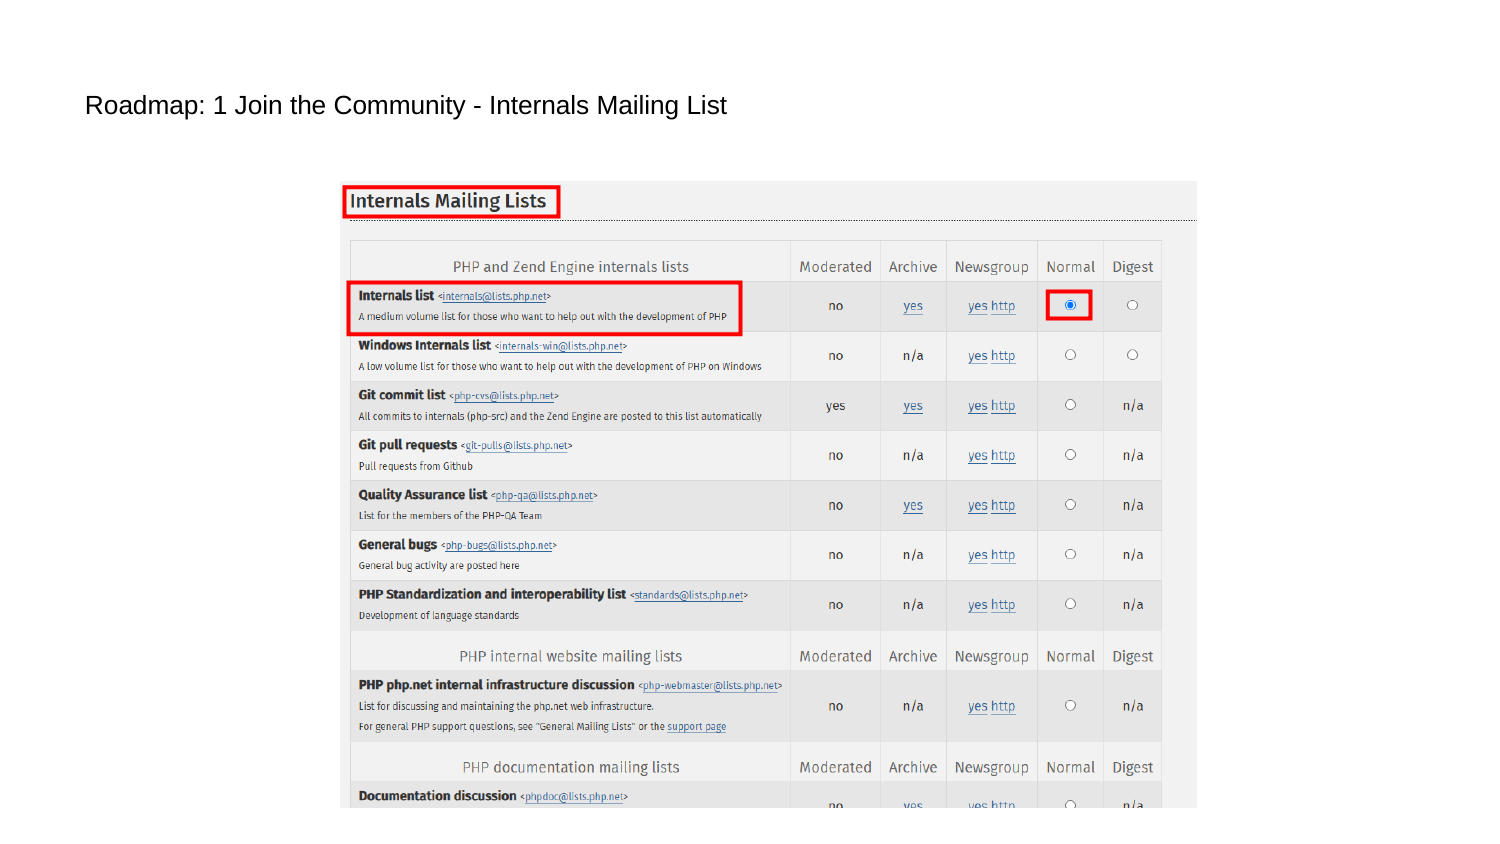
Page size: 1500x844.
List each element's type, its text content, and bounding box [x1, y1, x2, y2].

picture [340, 181, 1197, 808]
title Roadmap: 1 Join the Community - Internals Mailing List [69, 72, 1468, 167]
